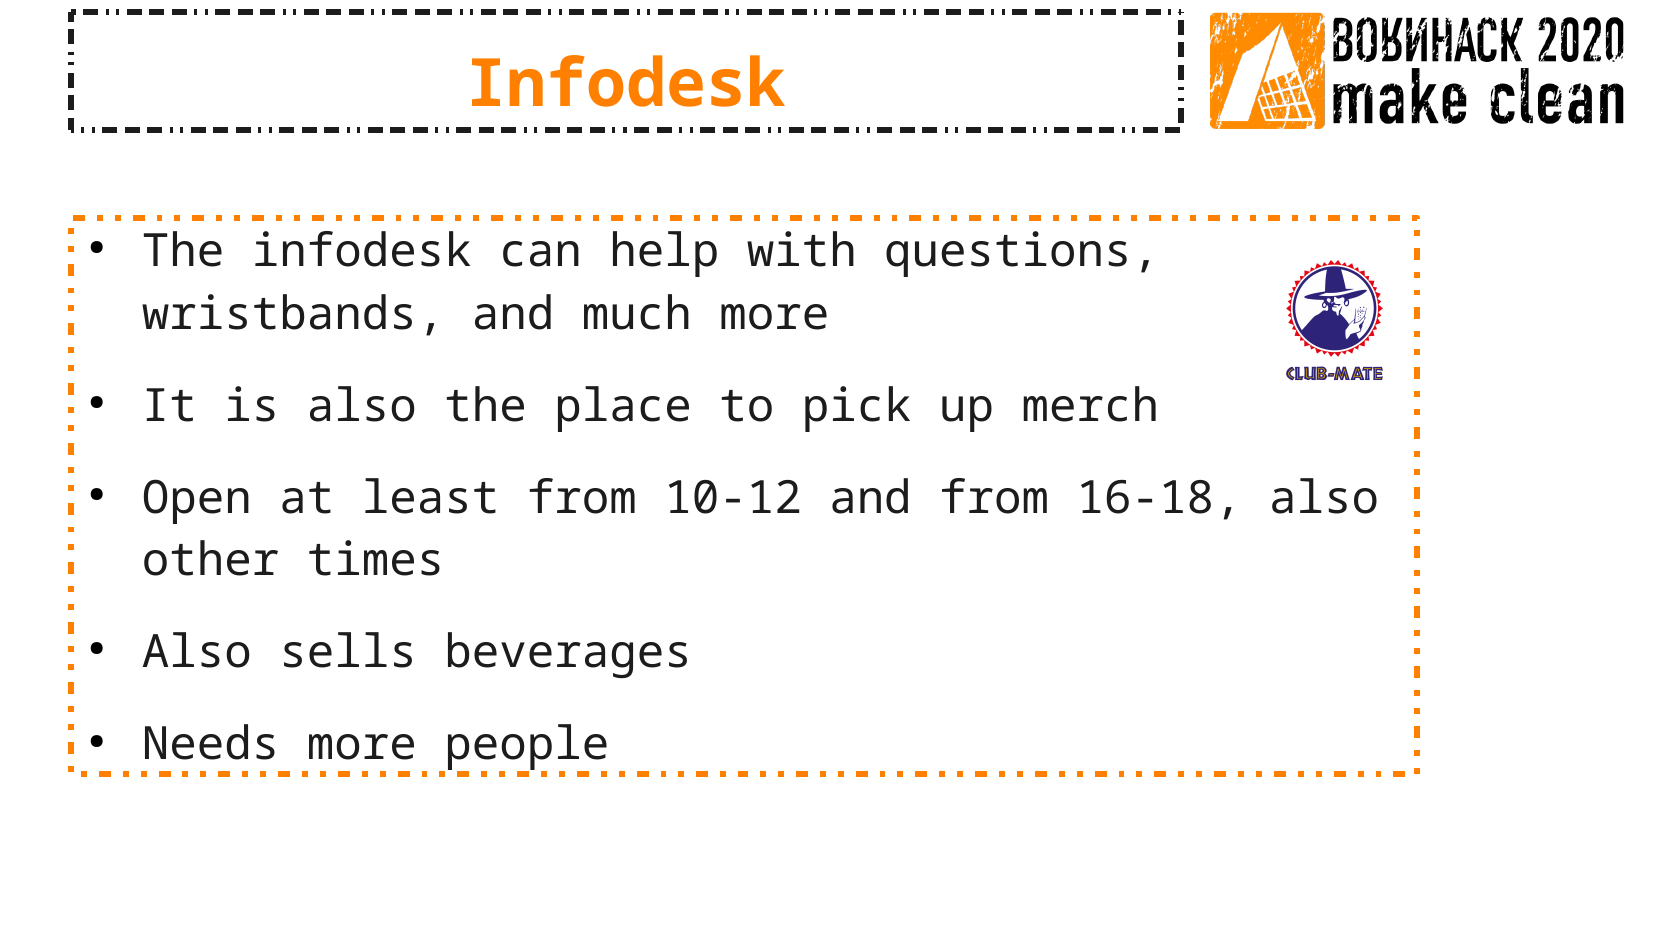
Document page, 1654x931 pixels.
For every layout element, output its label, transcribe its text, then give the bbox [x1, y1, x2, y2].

picture [1210, 11, 1654, 130]
subtitle The infodesk can help with questions, wristbands, and much more It is also the place to pick up merch Open at least from 10-12 and from 16-18, also other times Also sells beverages Needs more people [70, 217, 1418, 660]
picture [1275, 247, 1394, 395]
title Infodesk [70, 11, 1182, 130]
